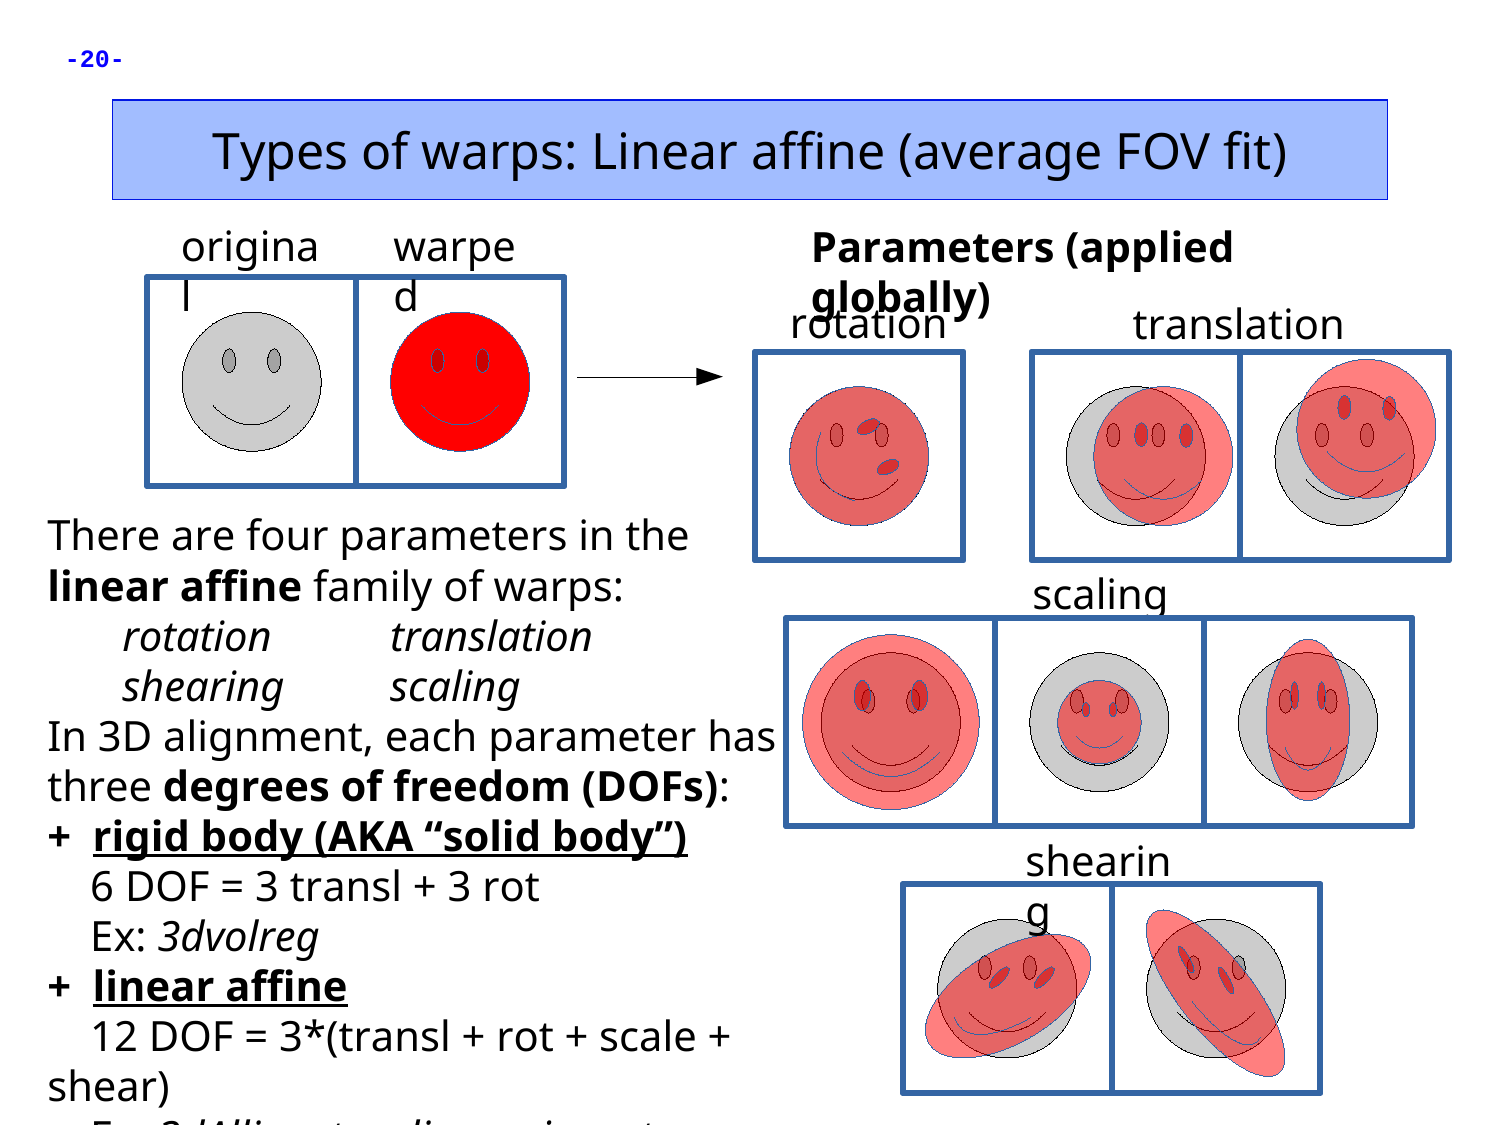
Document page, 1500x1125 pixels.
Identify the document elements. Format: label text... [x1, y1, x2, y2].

text_box translation [1114, 287, 1367, 359]
text_box original [163, 209, 340, 274]
text_box [867, 634, 980, 810]
text_box [925, 919, 1091, 1058]
text_box [1238, 639, 1378, 801]
text_box warped [375, 209, 553, 280]
text_box [1146, 909, 1286, 1077]
text_box [789, 386, 929, 526]
text_box shearing [1007, 824, 1213, 896]
text_box Types of warps: Linear affine (average FOV fit) [112, 99, 1388, 200]
text_box [1066, 386, 1233, 526]
text_box rotation [772, 286, 975, 358]
text_box [1274, 359, 1436, 526]
text_box Parameters (applied globally) [796, 213, 1402, 279]
text_box There are four parameters in the linear affine family of warps: rotation translation shearing scaling In 3D alignment, each parameter has three degrees of freedom (DOFs): + rigid body (AKA “solid body”) 6 DOF = 3 transl + 3 rot Ex: 3dvolreg + linear affine 12 DOF = 3*(transl + rot + scale + shear) Ex: 3dAllineate, align_epi_anat.py [29, 498, 867, 1120]
text_box [182, 312, 322, 452]
text_box [390, 312, 530, 452]
text_box [1029, 652, 1169, 792]
text_box scaling [1014, 621, 1189, 629]
text_box scaling [1014, 558, 1189, 615]
